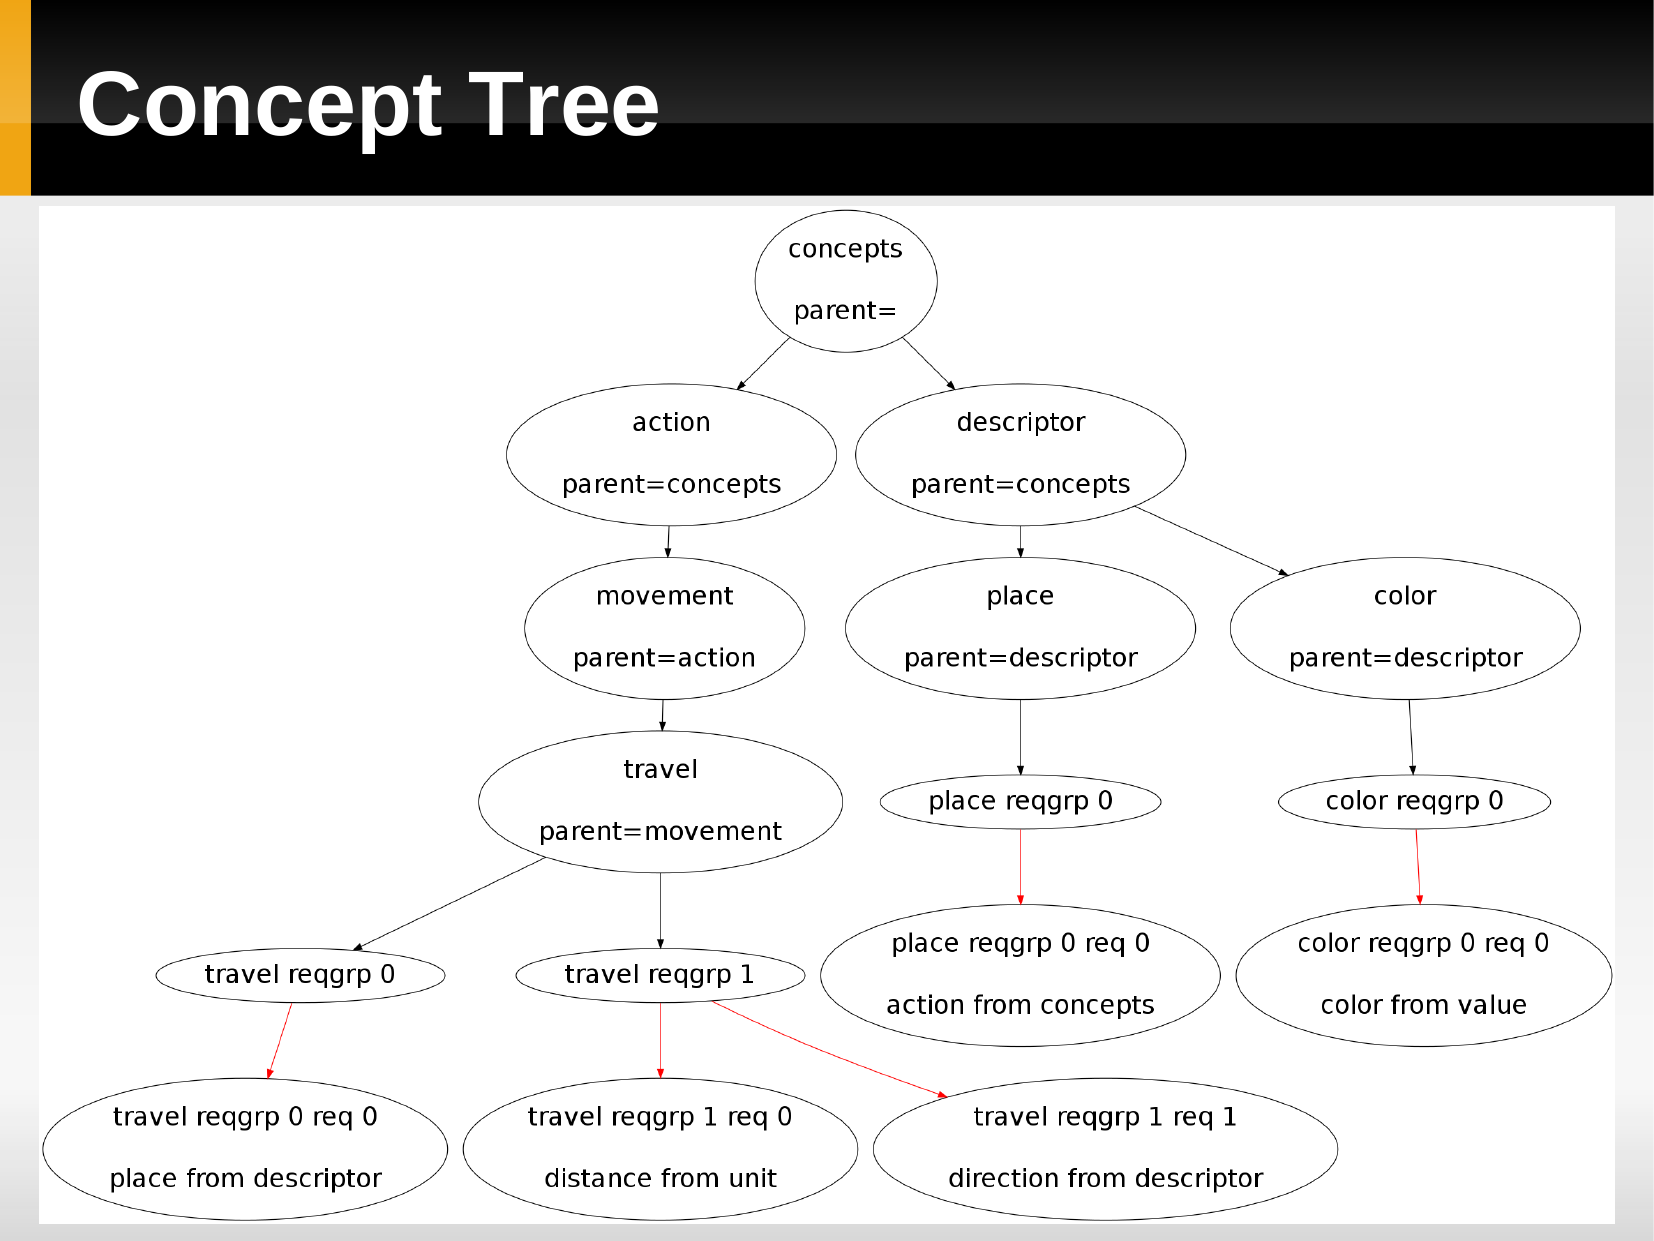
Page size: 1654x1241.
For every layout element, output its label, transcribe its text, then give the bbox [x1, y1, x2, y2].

picture [0, 0, 1654, 1241]
title Concept Tree [76, 0, 1565, 206]
